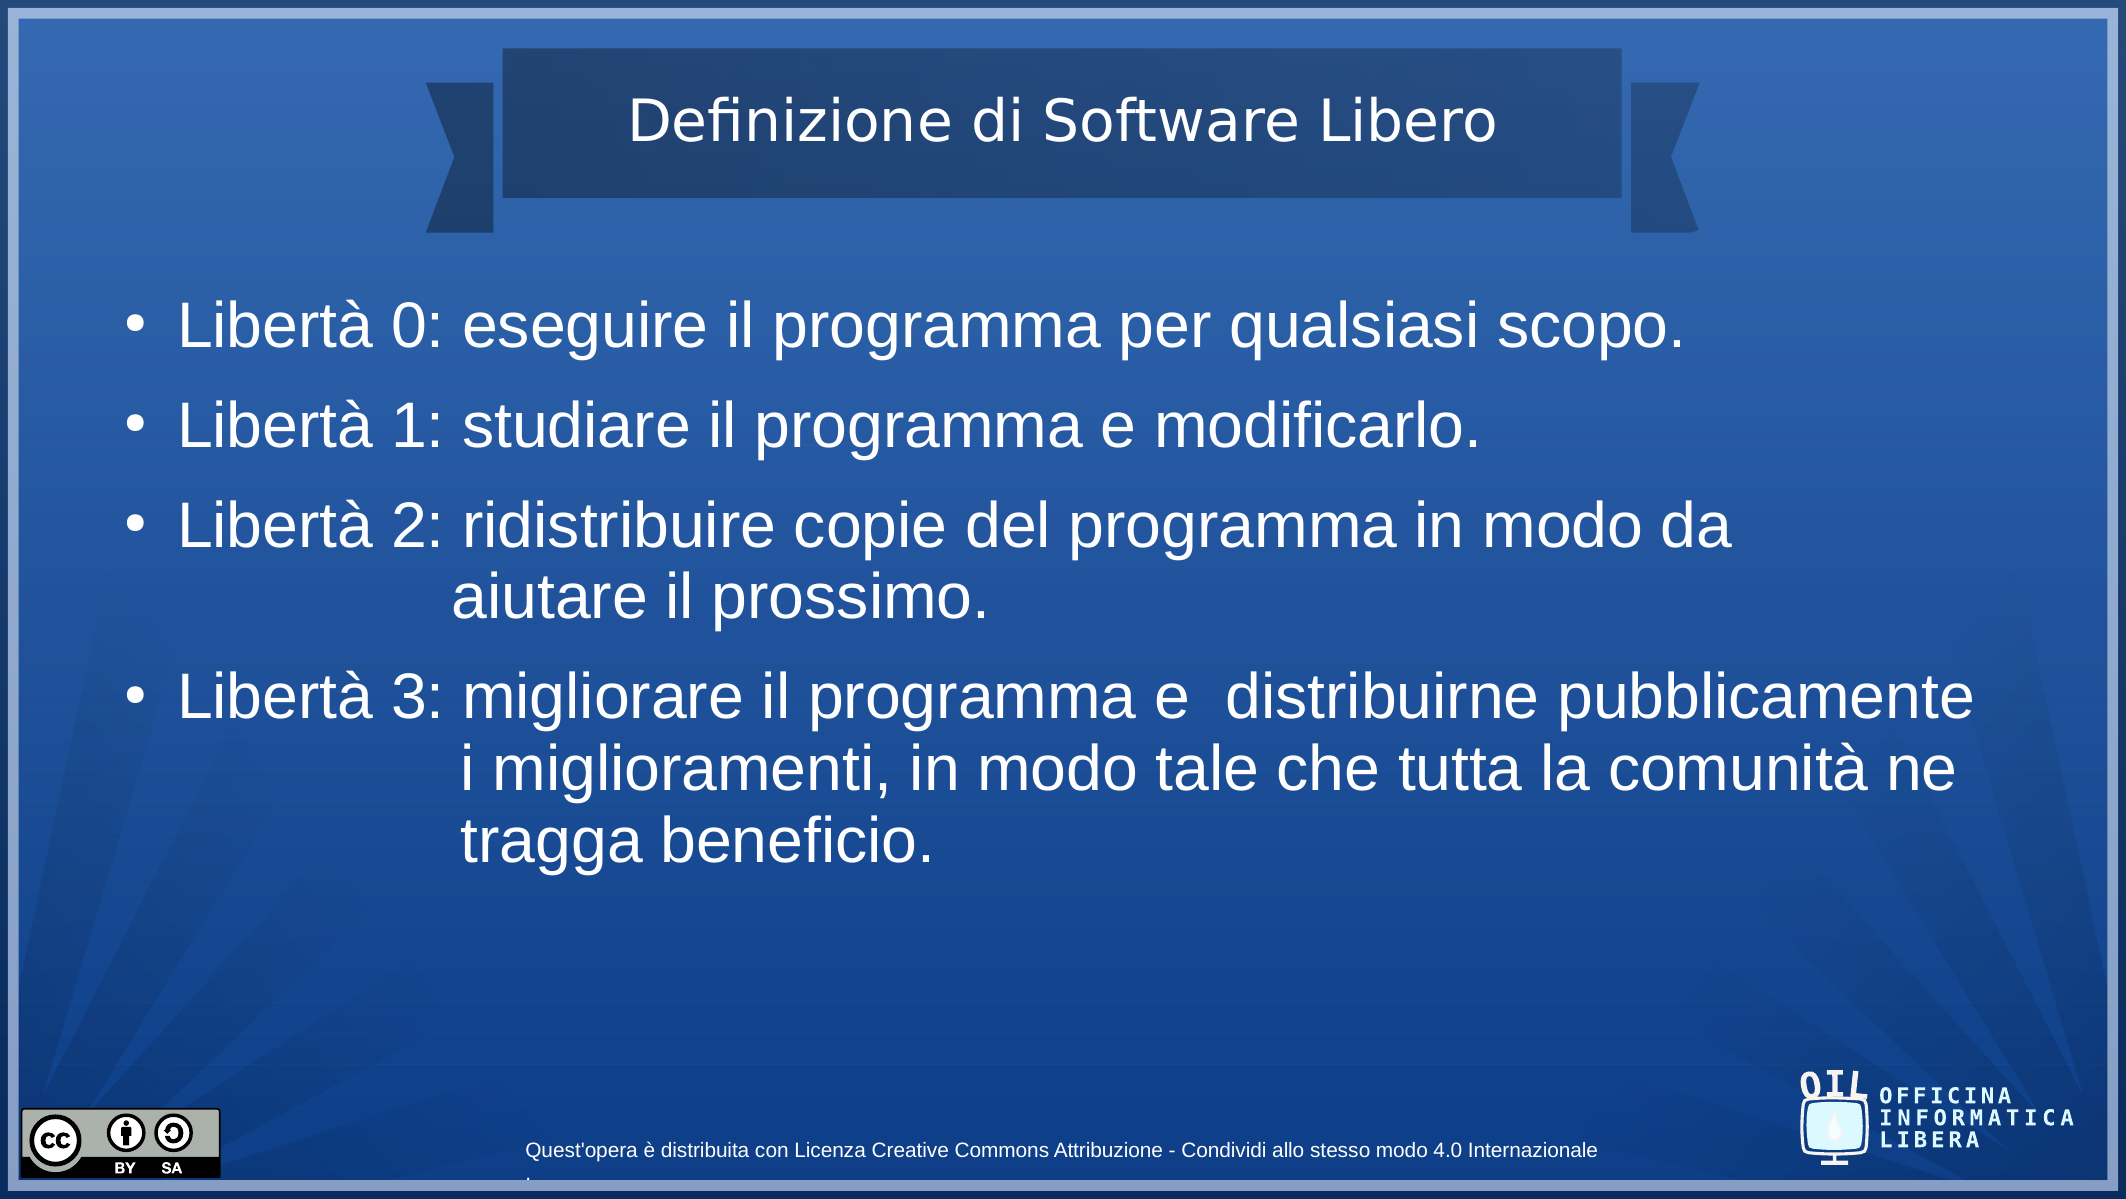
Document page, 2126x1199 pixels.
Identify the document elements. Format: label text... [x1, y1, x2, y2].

picture [1720, 940, 2126, 1199]
list Libertà 0: eseguire il programma per qualsiasi scopo. Libertà 1: studiare il programma e modificarlo. Libertà 2: ridistribuire copie del programma in modo da aiutare il prossimo. Libertà 3: migliorare il programma e distribuirne pubblicamente i miglioramenti, in modo tale che tutta la comunità ne tragga beneficio. [106, 289, 2020, 1199]
title Definizione di Software Libero [501, 45, 1625, 198]
picture [20, 1107, 221, 1178]
text_box Quest'opera è distribuita con Licenza Creative Commons Attribuzione - Condividi allo stesso modo 4.0 Internazionale. [510, 1131, 1619, 1193]
